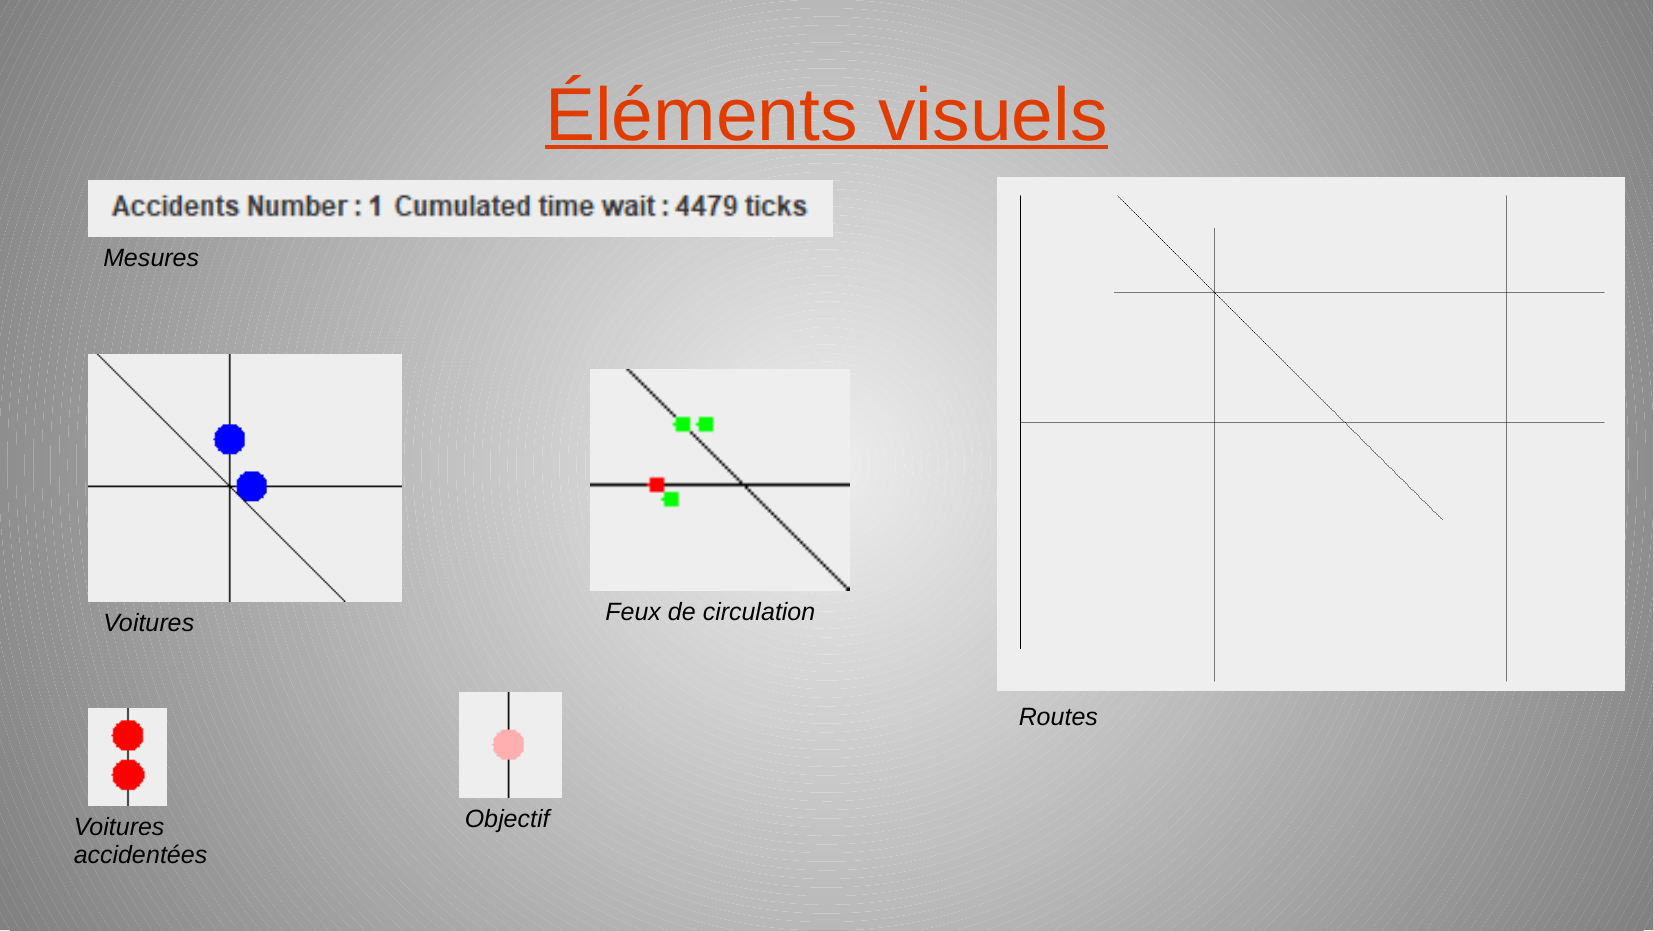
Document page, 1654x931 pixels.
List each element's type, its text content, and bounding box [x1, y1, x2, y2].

text_box Objectif [442, 797, 650, 897]
picture [88, 180, 833, 237]
text_box Voitures accidentées [59, 805, 237, 877]
picture [459, 692, 562, 797]
picture [88, 354, 402, 602]
text_box Feux de circulation [590, 590, 857, 634]
picture [590, 369, 850, 590]
text_box Voitures [88, 601, 296, 644]
picture [88, 708, 167, 805]
text_box Routes [1003, 695, 1625, 739]
text_box Mesures [88, 236, 591, 280]
picture [997, 177, 1625, 691]
title Éléments visuels [82, 37, 1571, 193]
